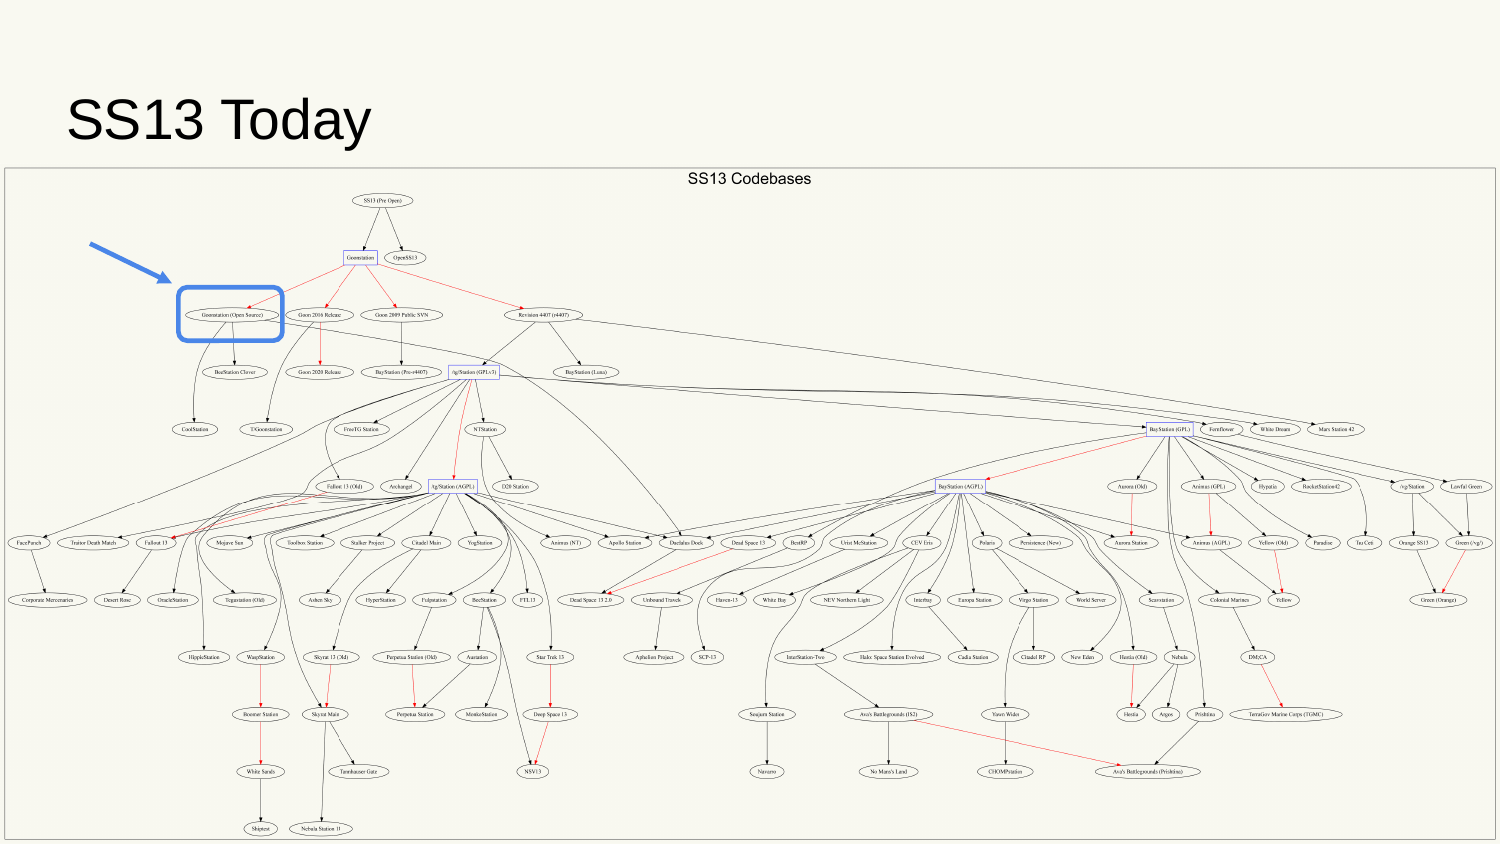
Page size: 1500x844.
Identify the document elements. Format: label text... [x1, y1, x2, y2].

picture [0, 163, 1500, 844]
title SS13 Today [51, 72, 1449, 167]
